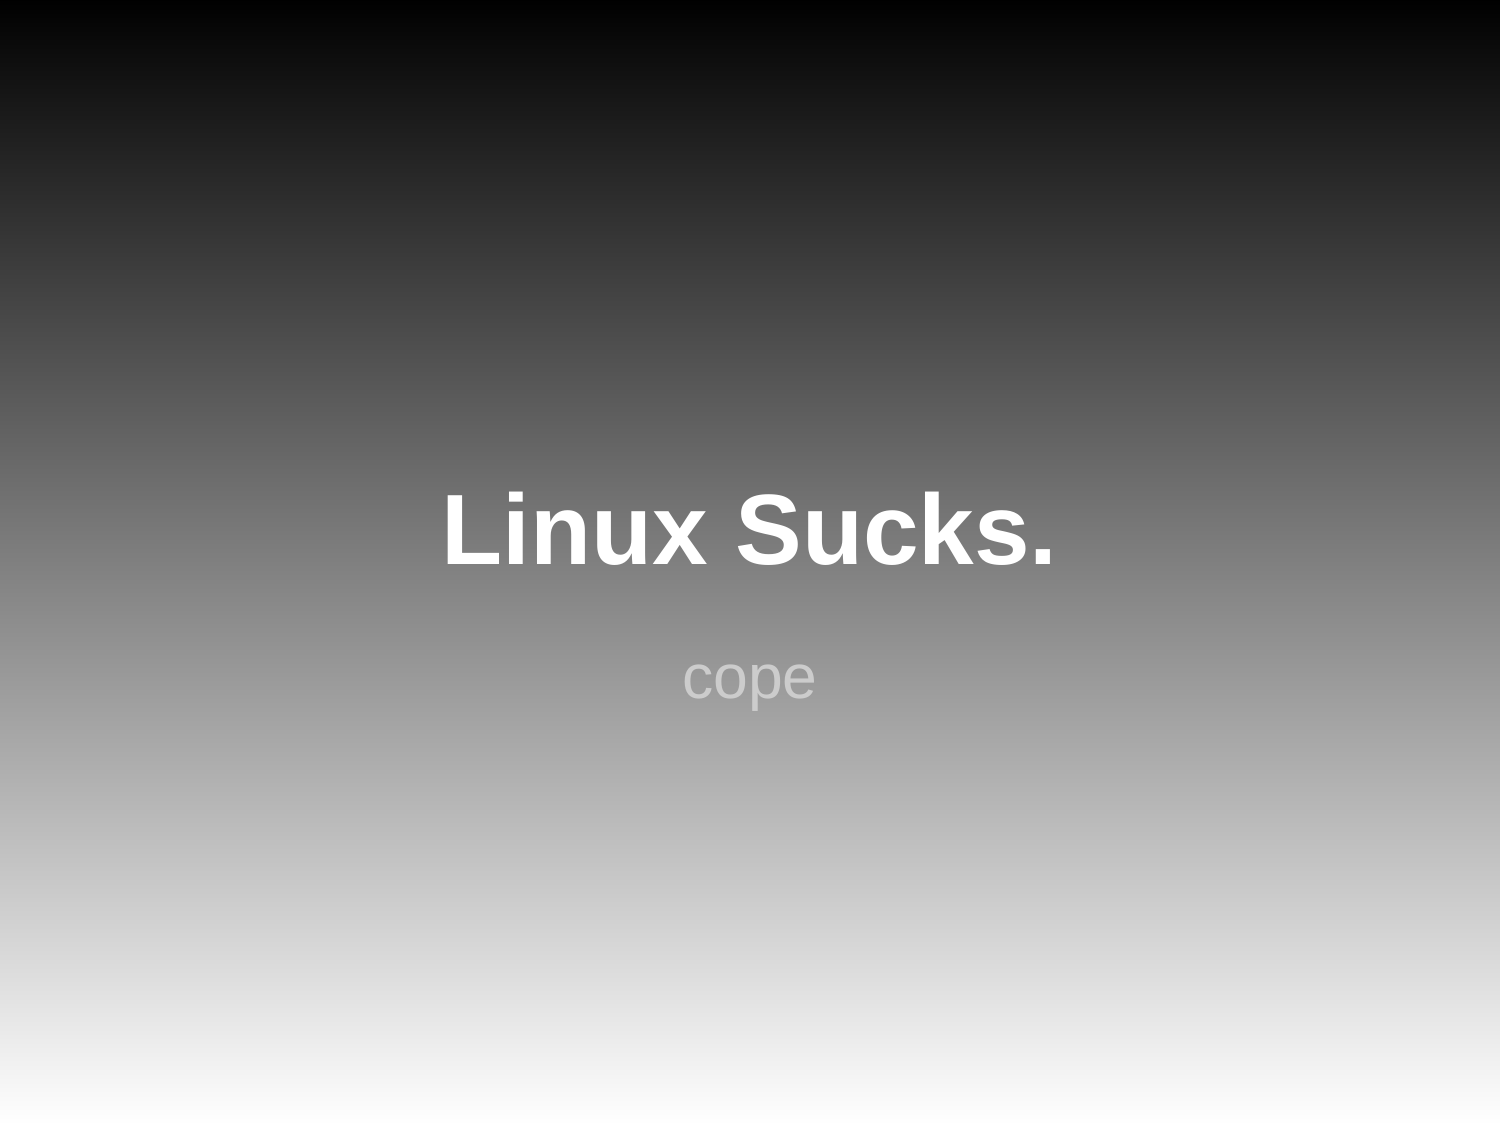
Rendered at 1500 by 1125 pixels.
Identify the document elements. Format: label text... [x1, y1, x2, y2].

title Linux Sucks. [112, 346, 1388, 600]
subtitle cope [112, 621, 1388, 793]
